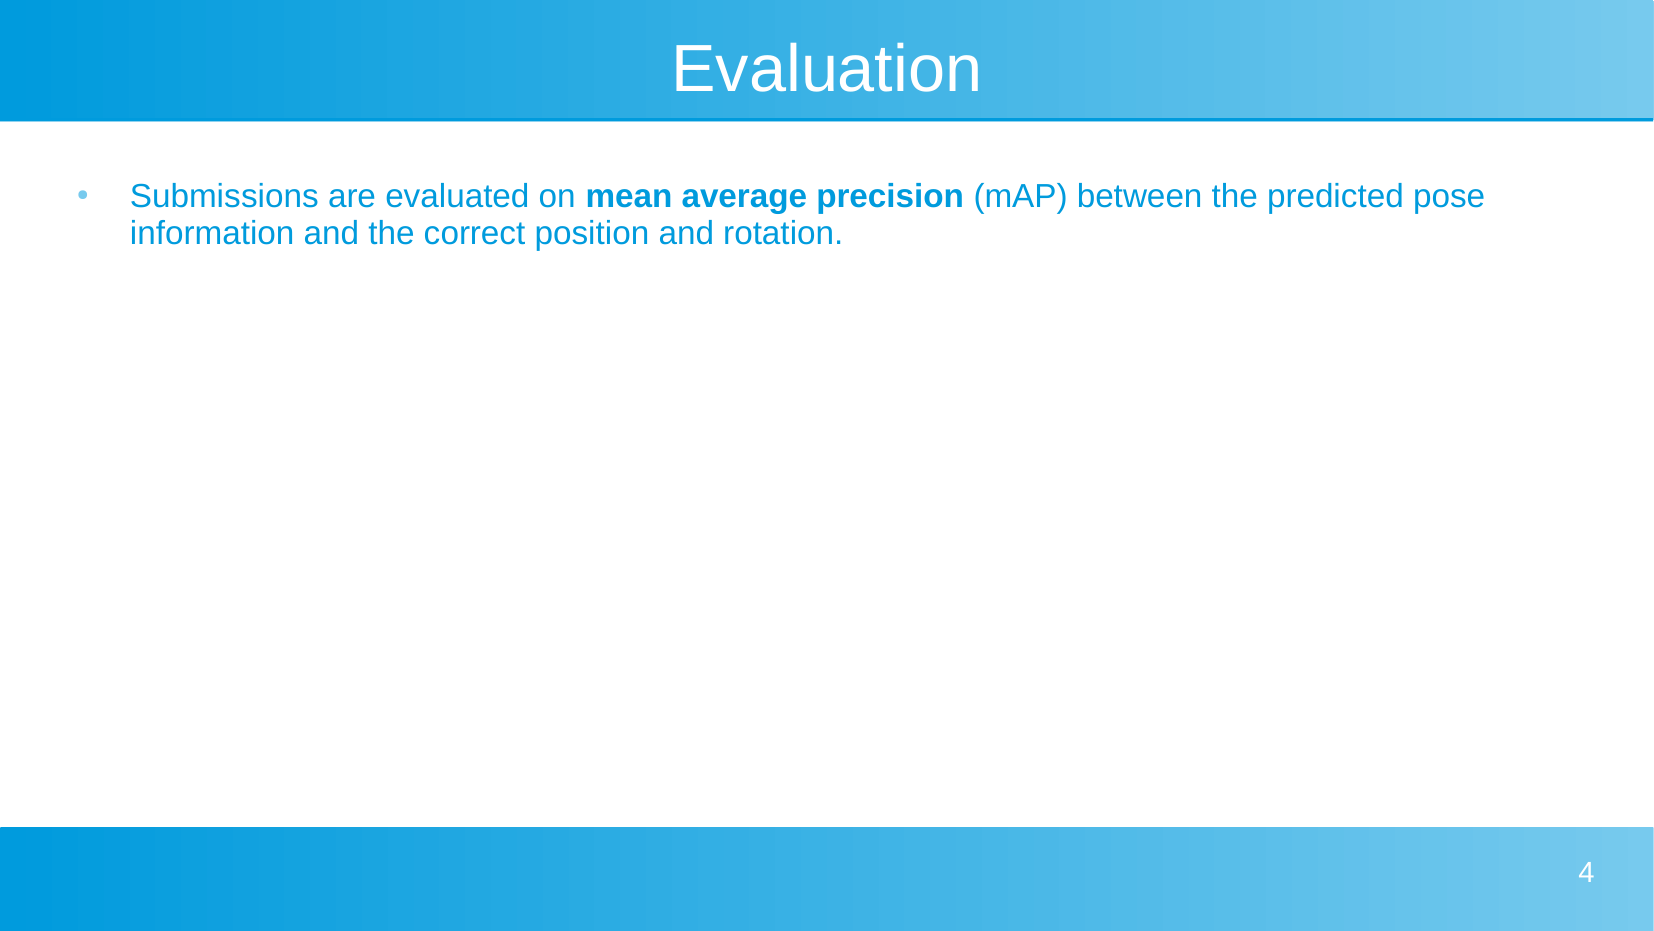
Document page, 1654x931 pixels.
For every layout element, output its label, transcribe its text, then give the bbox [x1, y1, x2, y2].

title Evaluation [59, 29, 1595, 108]
list Submissions are evaluated on mean average precision (mAP) between the predicted pose information and the correct position and rotation. [59, 177, 1595, 301]
